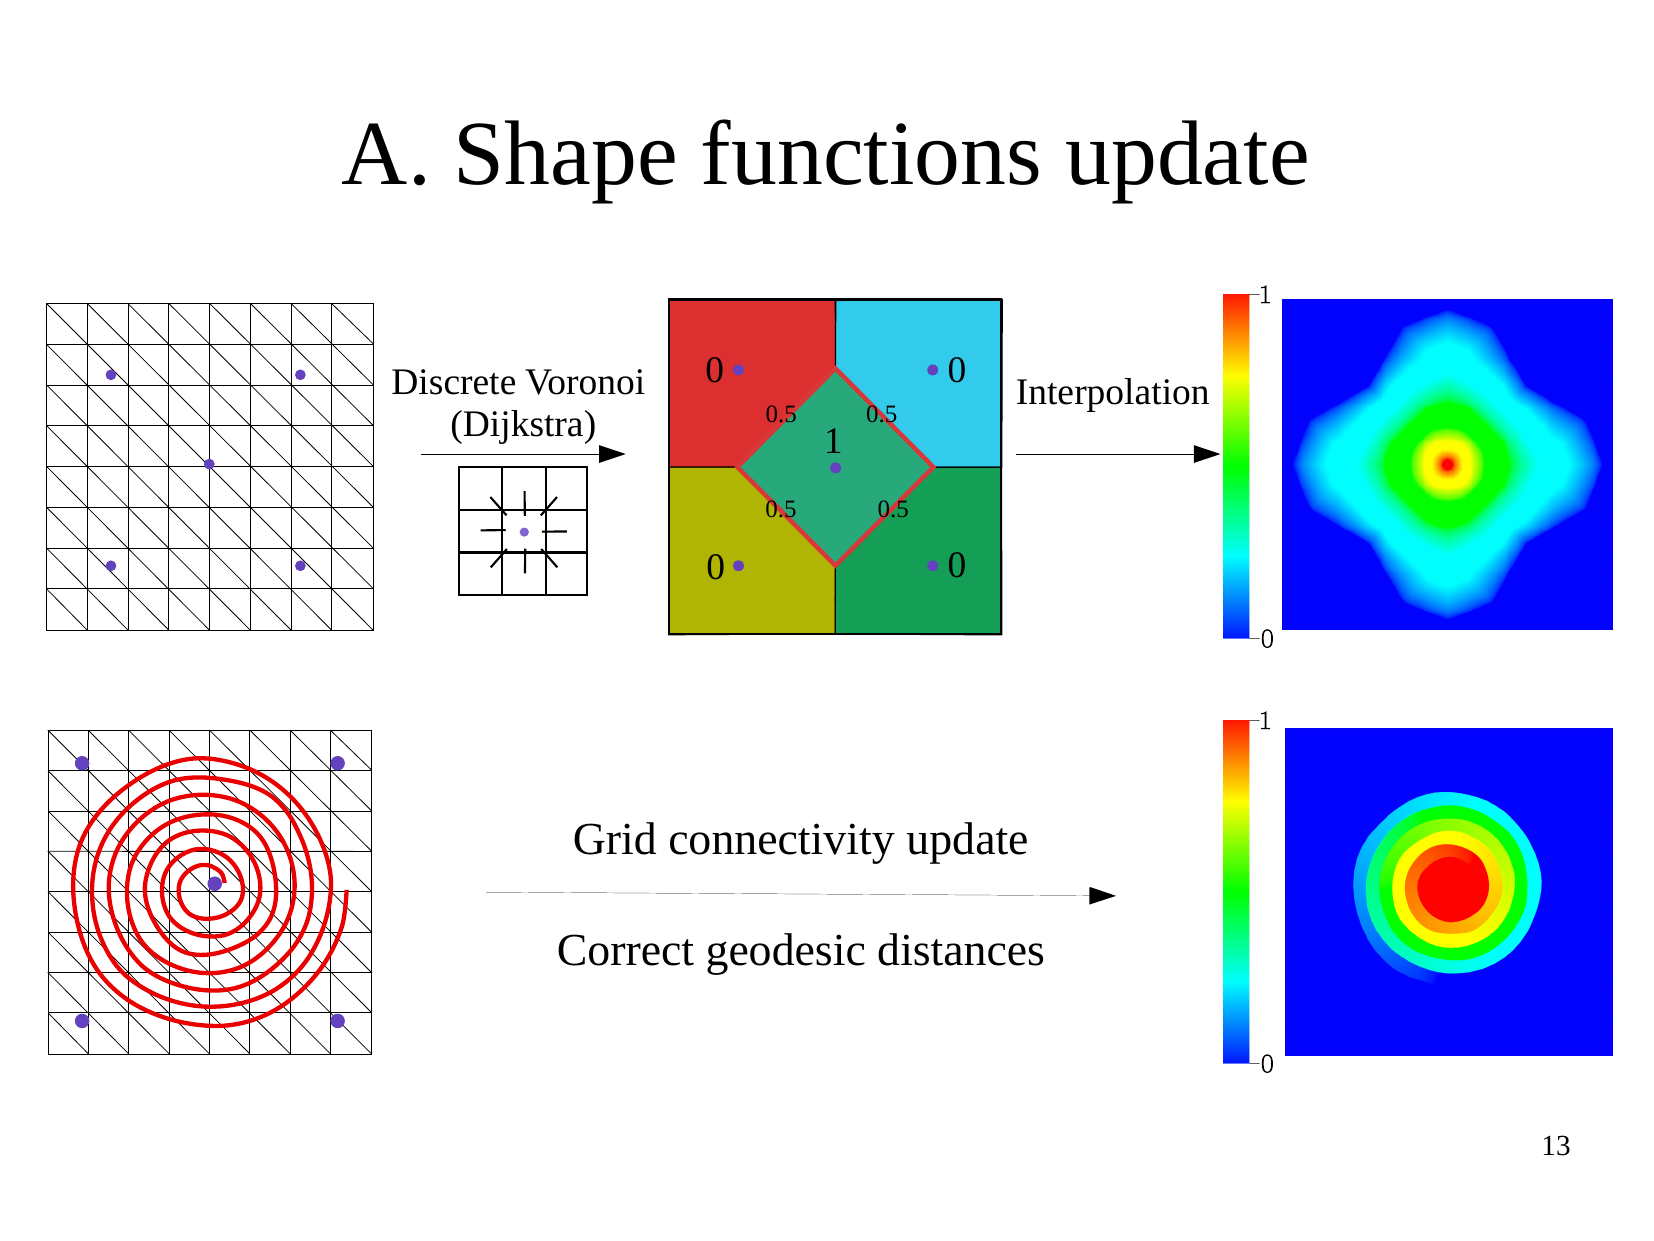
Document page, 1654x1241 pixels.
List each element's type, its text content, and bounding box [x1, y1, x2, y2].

text_box Correct geodesic distances [501, 916, 1102, 983]
picture [1285, 728, 1613, 1056]
text_box Discrete Voronoi (Dijkstra) [376, 353, 670, 453]
text_box 0 [932, 536, 982, 593]
text_box 0 [932, 341, 982, 398]
picture [458, 465, 589, 597]
picture [1223, 711, 1273, 1073]
text_box 1 [808, 412, 858, 469]
picture [1223, 285, 1273, 648]
text_box 0 [690, 341, 740, 398]
picture [1282, 299, 1613, 630]
picture [41, 298, 379, 636]
text_box 0 [691, 538, 741, 596]
picture [668, 298, 1003, 636]
text_box 0.5 [750, 393, 812, 437]
text_box Grid connectivity update [463, 806, 1139, 872]
text_box 0.5 [862, 487, 924, 531]
text_box Interpolation [1003, 364, 1225, 421]
text_box 0.5 [851, 393, 913, 437]
text_box 0.5 [750, 487, 812, 531]
title A. Shape functions update [82, 49, 1571, 257]
picture [41, 723, 379, 1061]
